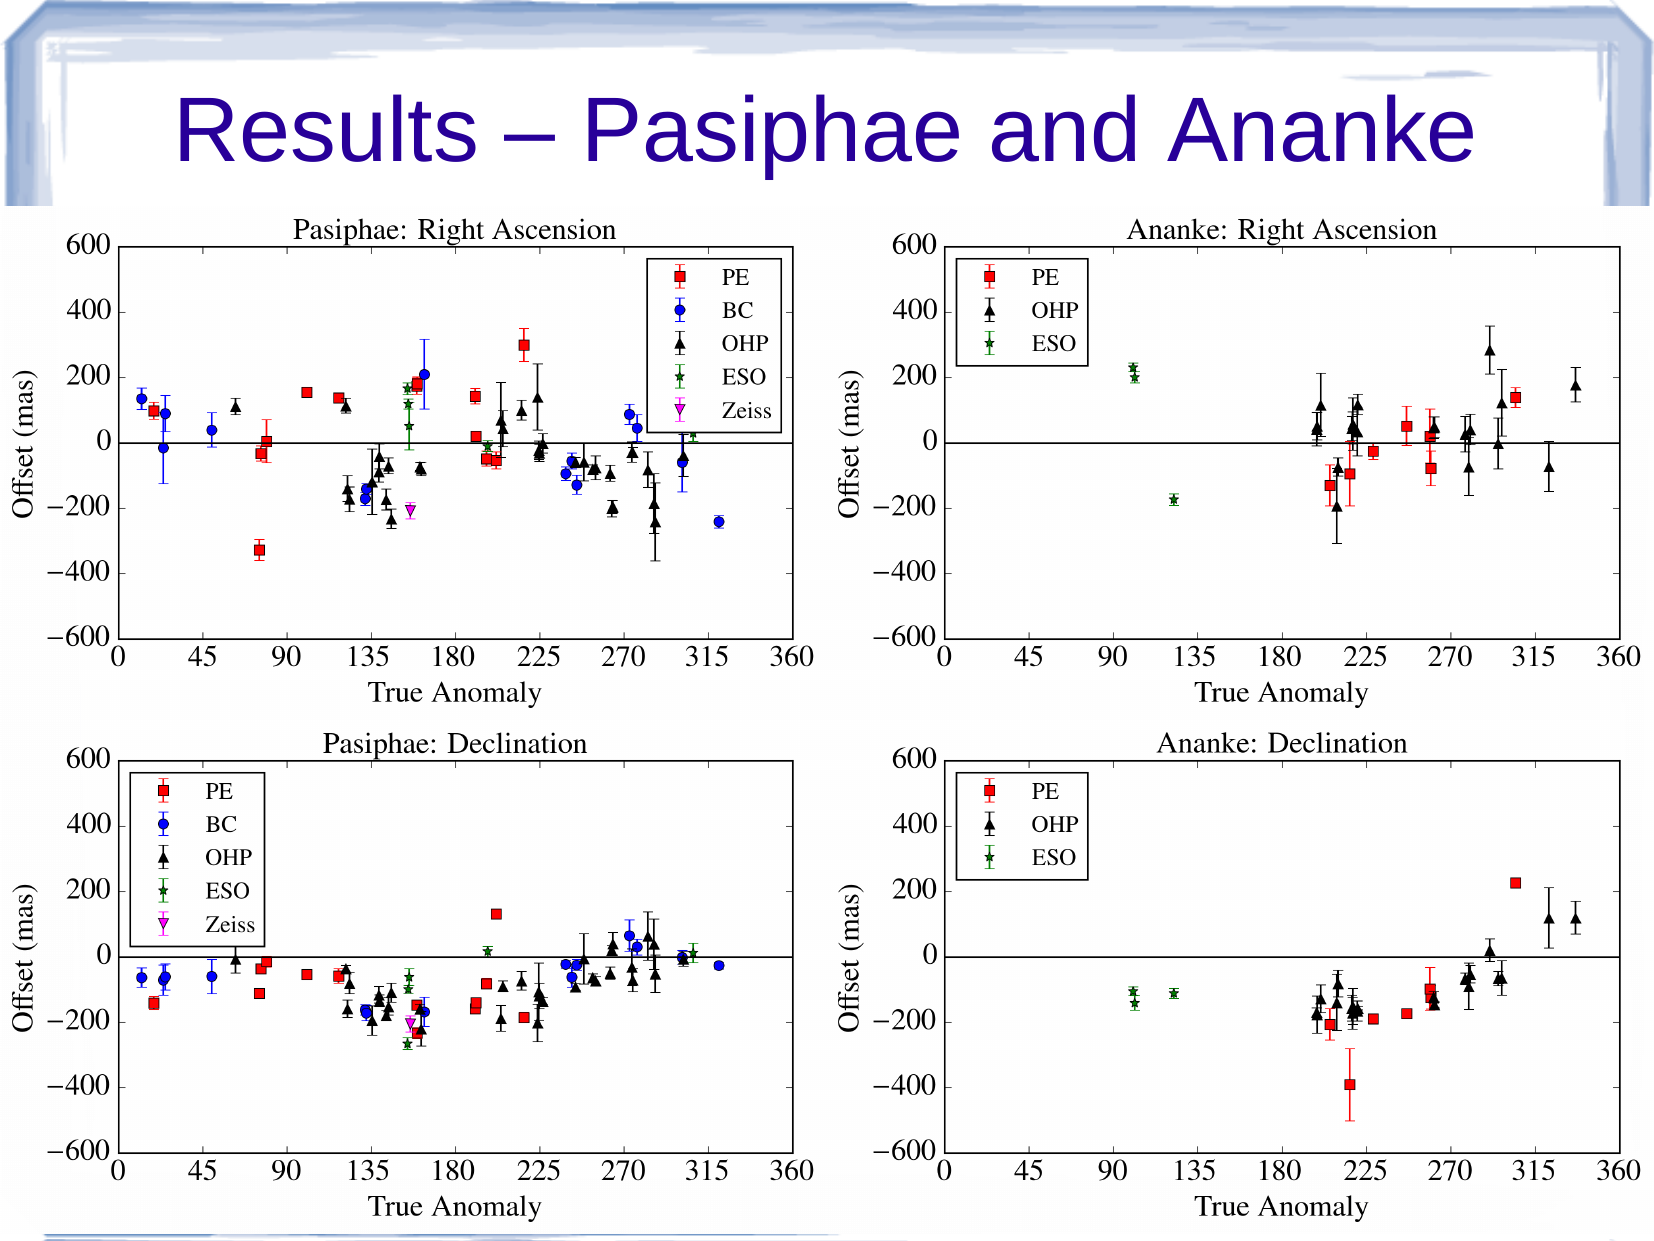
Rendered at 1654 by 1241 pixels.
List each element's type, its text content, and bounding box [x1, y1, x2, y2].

picture [0, 0, 1654, 1241]
title Results – Pasiphae and Ananke [82, 25, 1571, 206]
